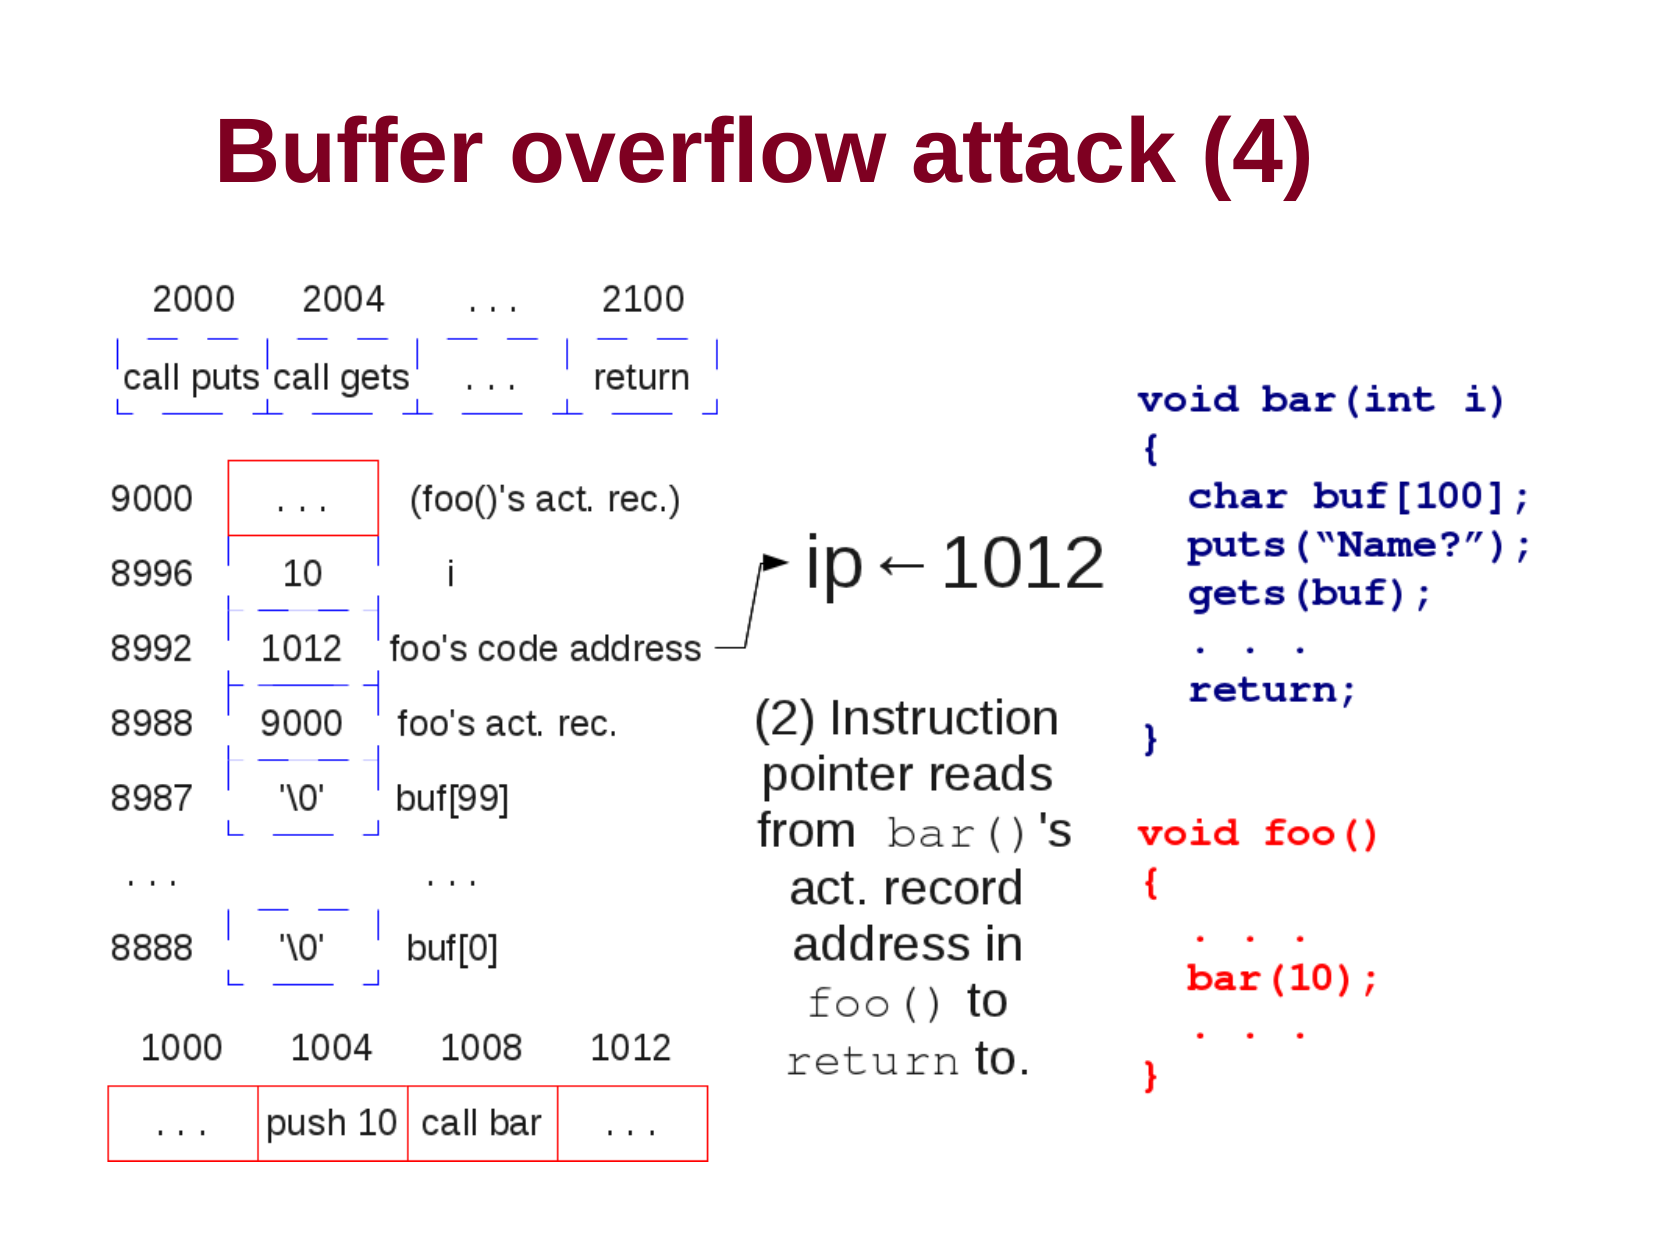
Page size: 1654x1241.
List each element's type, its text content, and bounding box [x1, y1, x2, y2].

title Buffer overflow attack (4) [118, 94, 1412, 207]
picture [0, 0, 1654, 1241]
